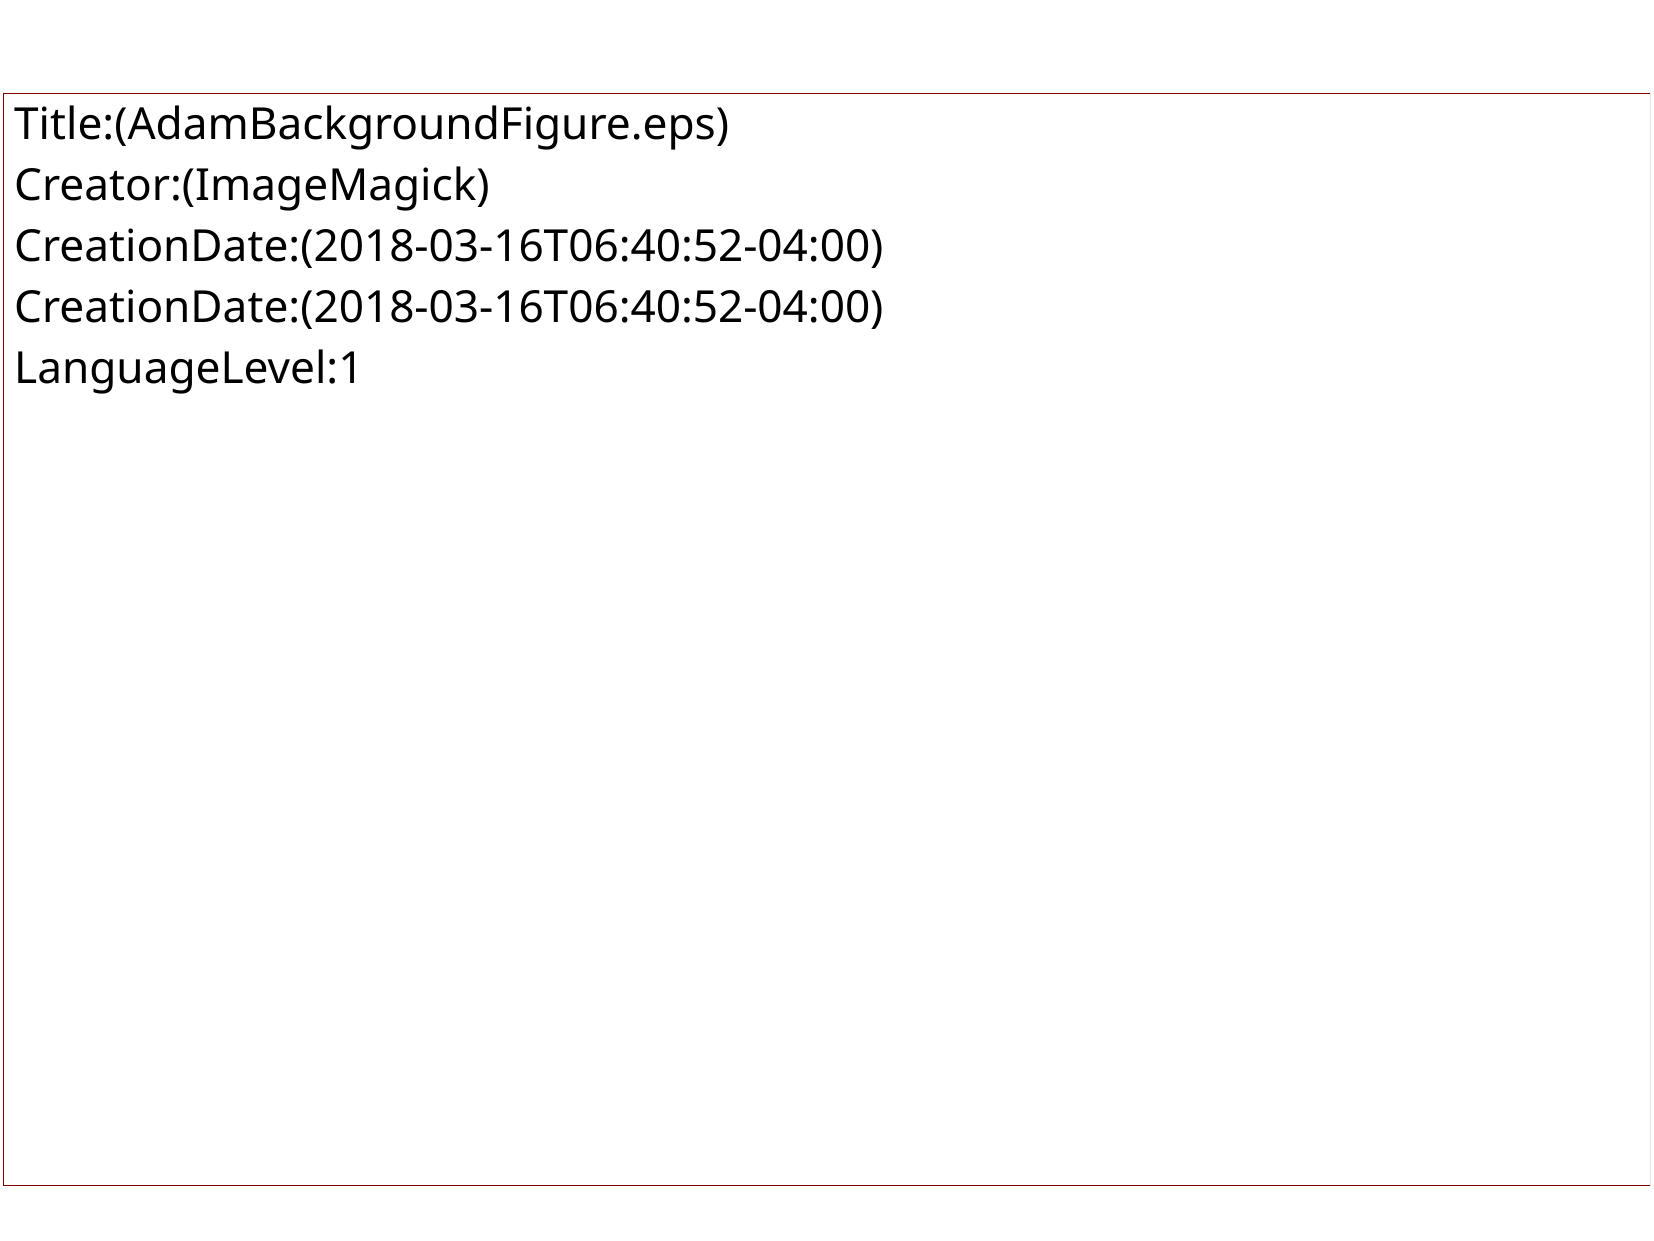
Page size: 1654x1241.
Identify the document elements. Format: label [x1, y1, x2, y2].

picture [0, 90, 1651, 1186]
